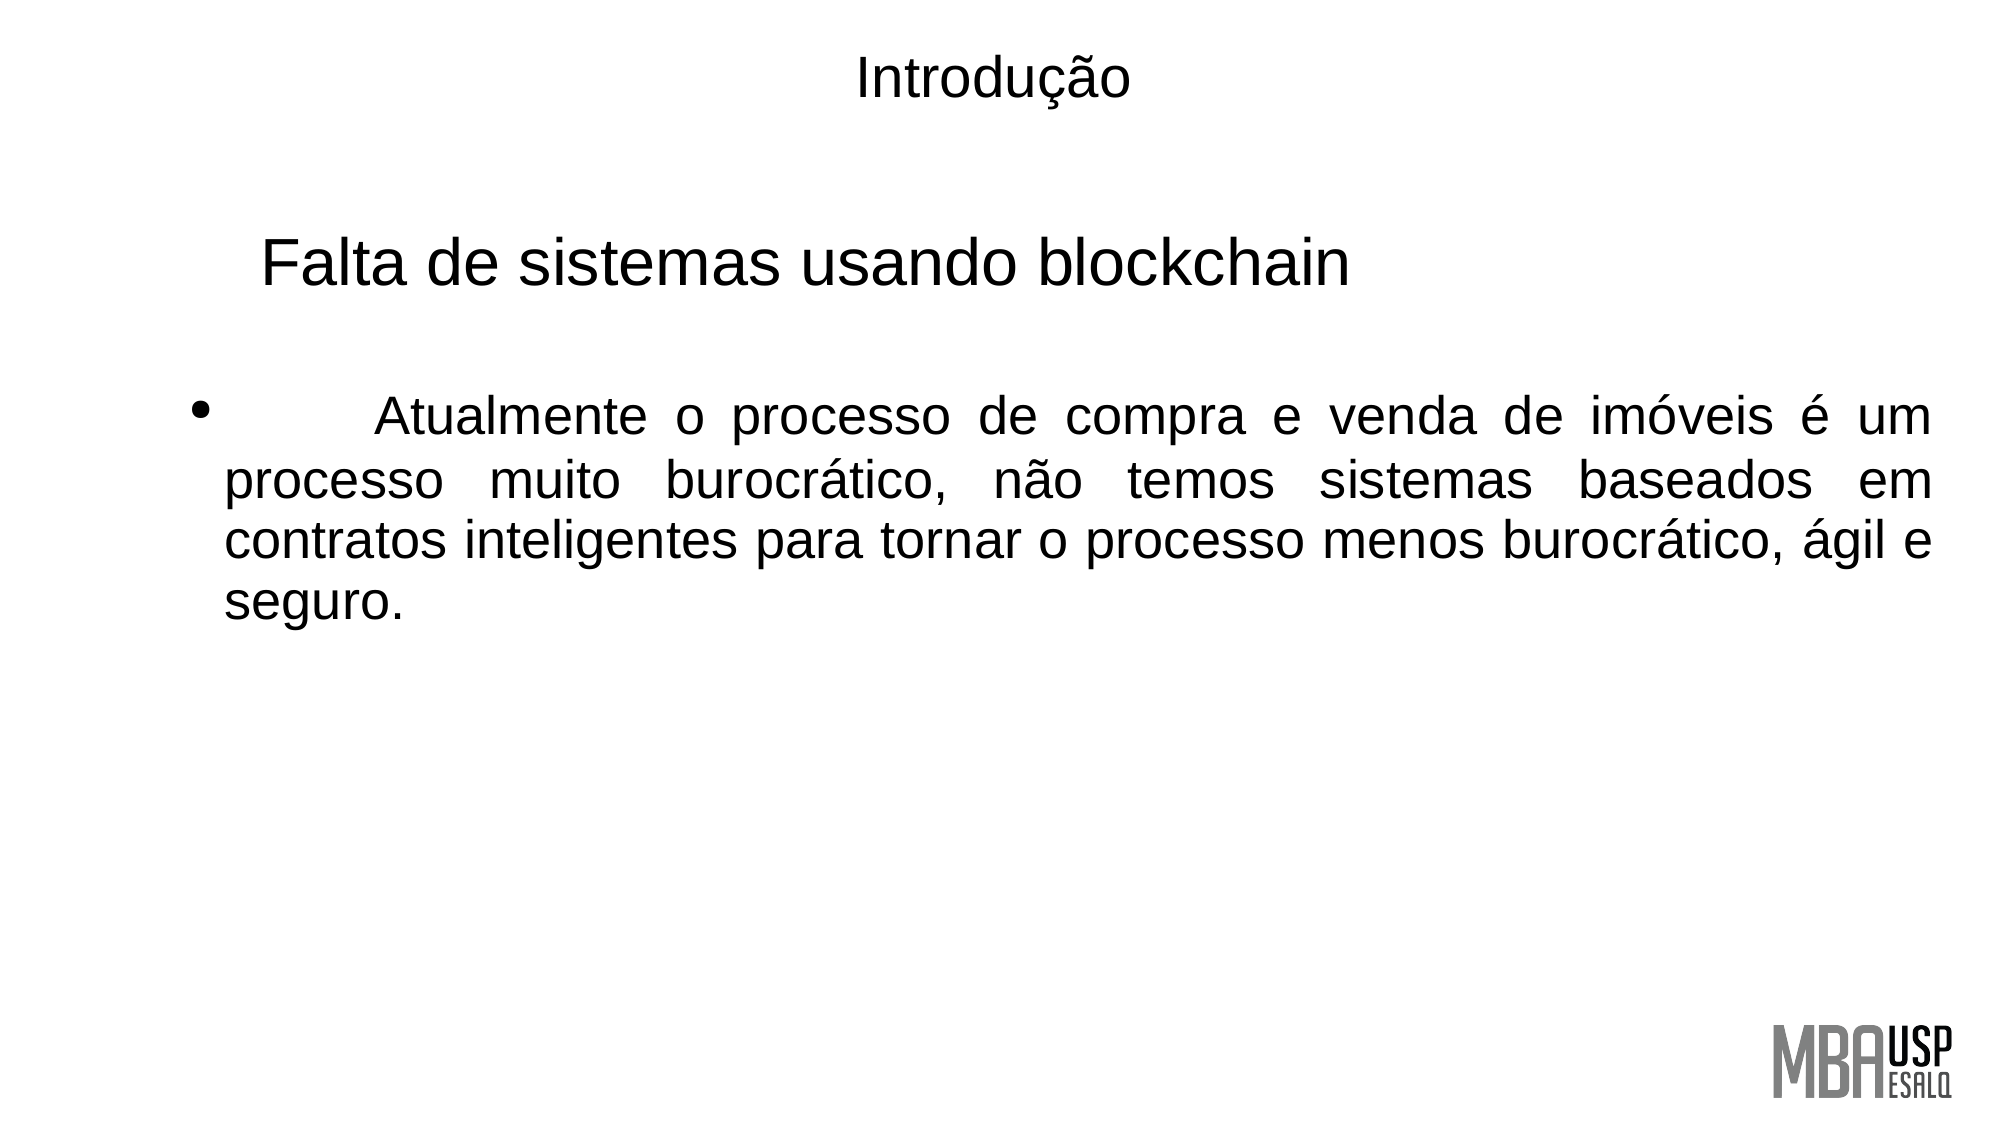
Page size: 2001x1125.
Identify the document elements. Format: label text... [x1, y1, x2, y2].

text_box Introdução [37, 37, 1951, 118]
text_box Falta de sistemas usando blockchain Atualmente o processo de compra e venda de imóveis é um processo muito burocrático, não temos sistemas baseados em contratos inteligentes para tornar o processo menos burocrático, ágil e seguro. [82, 150, 1951, 976]
picture [1765, 1021, 1960, 1102]
